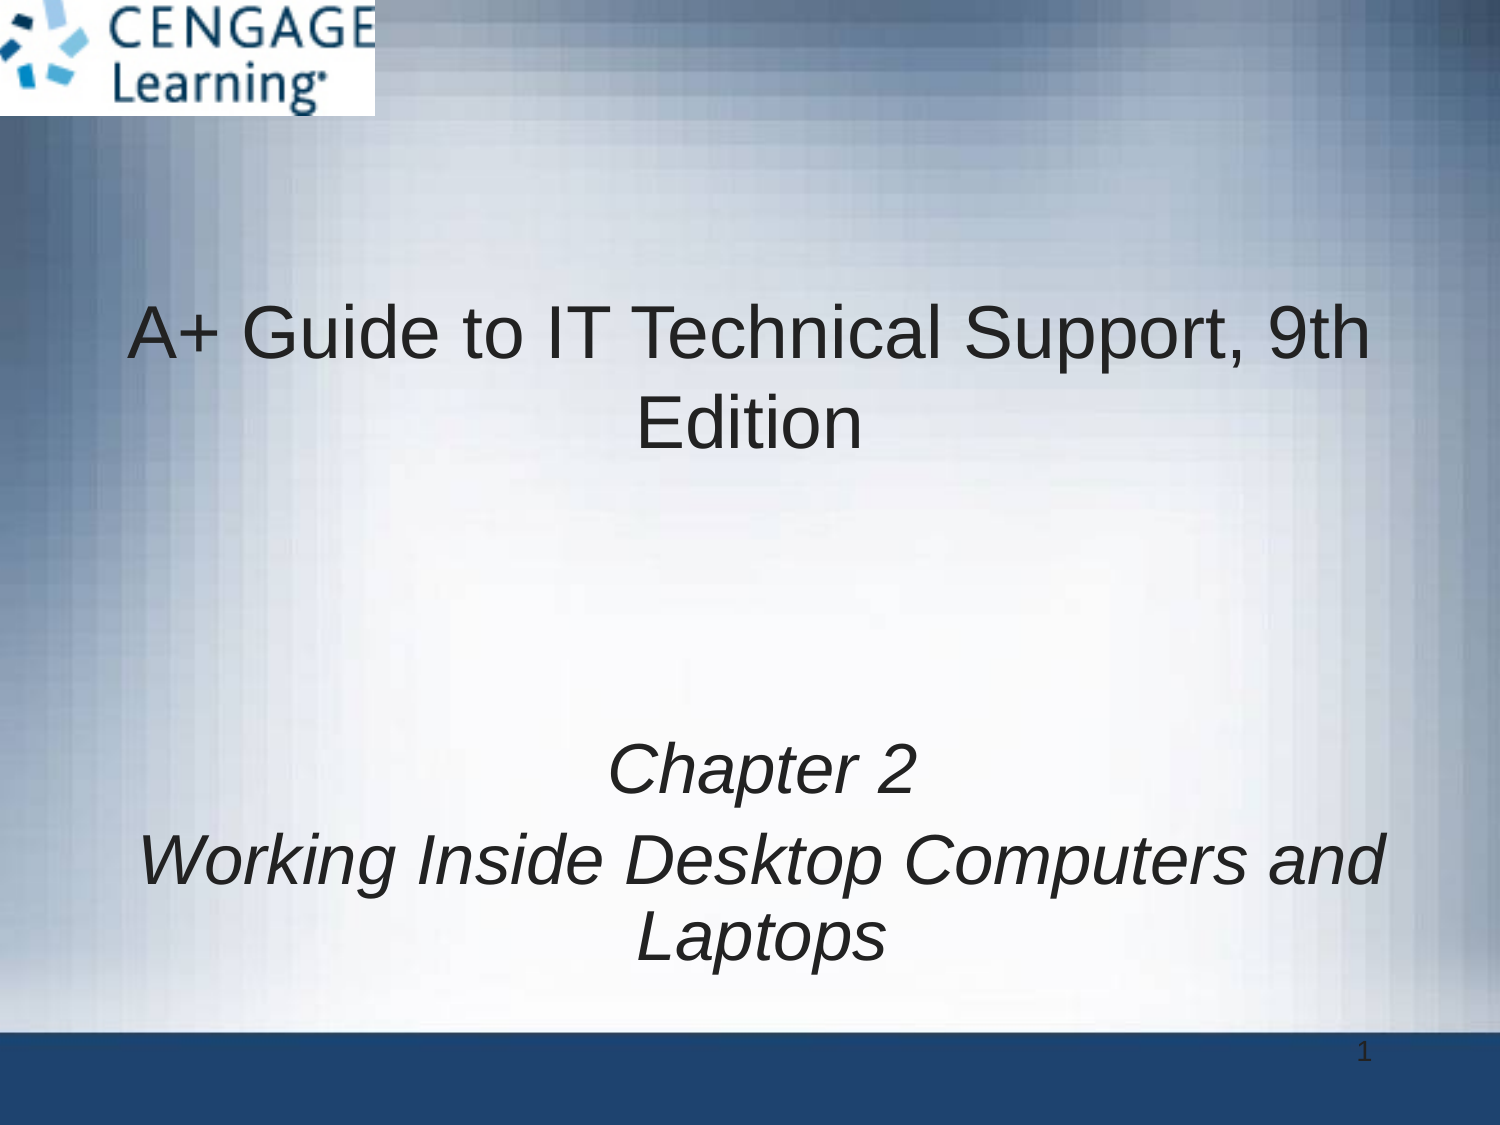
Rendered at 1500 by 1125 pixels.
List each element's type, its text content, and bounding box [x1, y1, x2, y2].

slide_number <number> [1074, 1025, 1388, 1100]
title A+ Guide to IT Technical Support, 9th Edition [62, 237, 1438, 600]
subtitle Chapter 2 Working Inside Desktop Computers and Laptops [99, 725, 1425, 963]
picture [0, 0, 1500, 1125]
